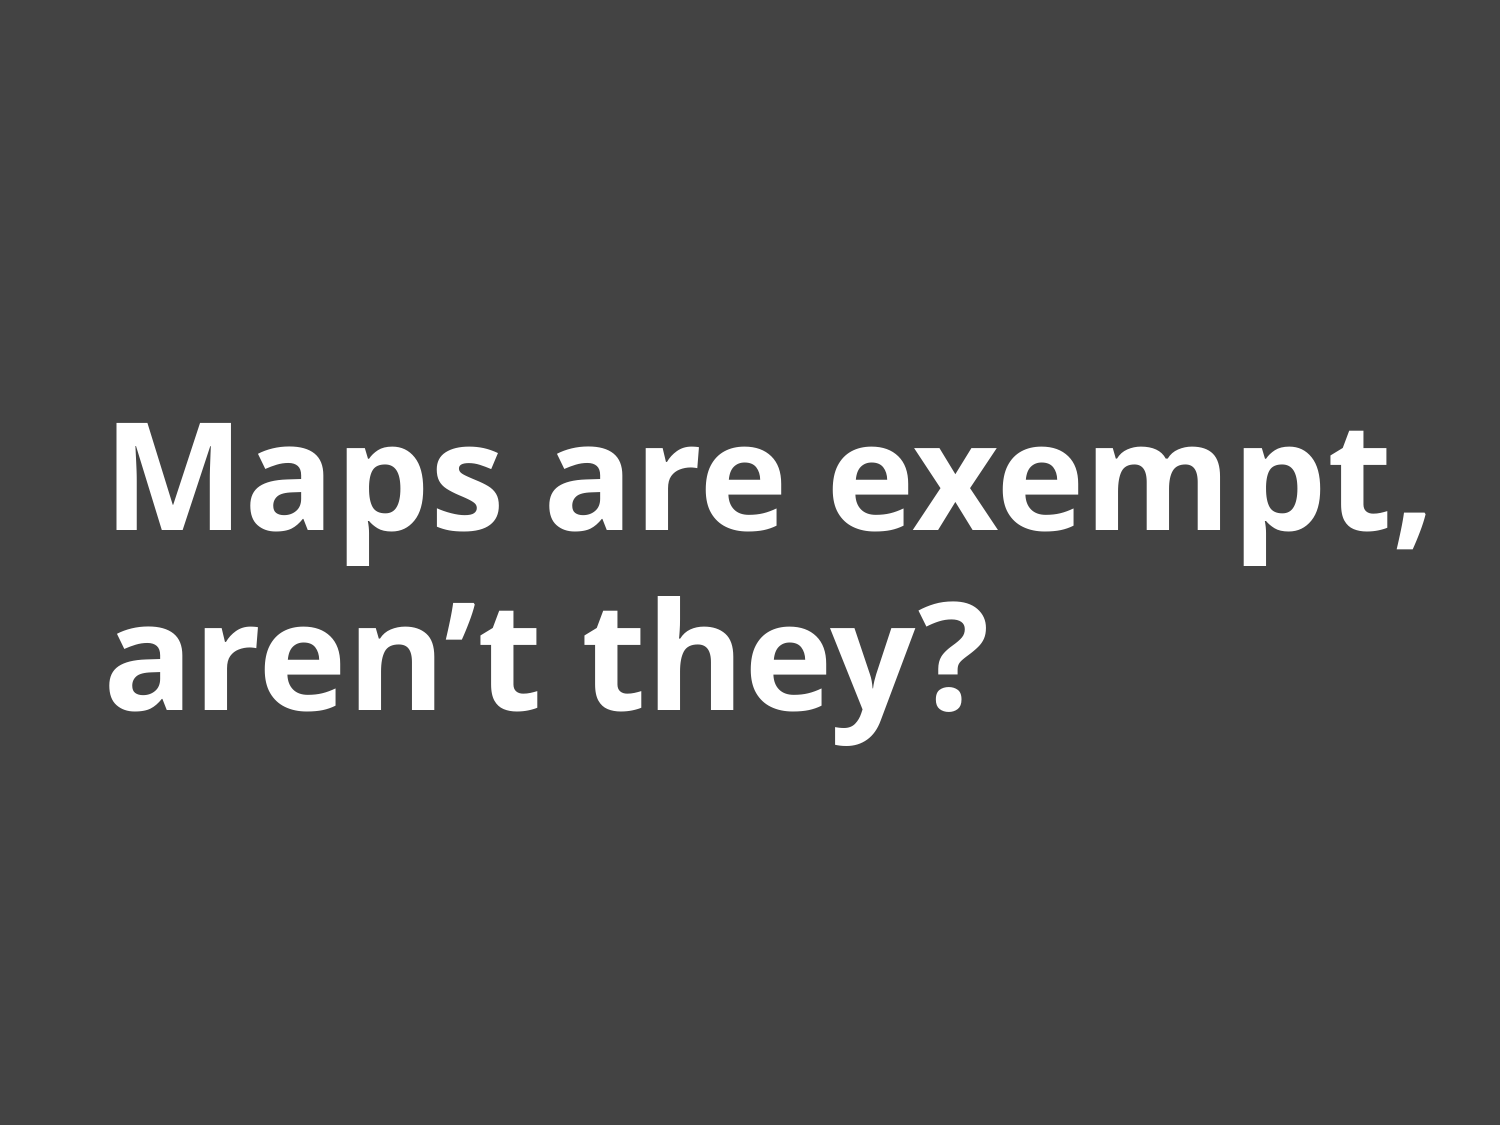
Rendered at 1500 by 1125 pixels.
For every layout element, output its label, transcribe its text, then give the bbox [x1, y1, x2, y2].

text_box Maps are exempt, aren’t they? [88, 365, 1500, 756]
